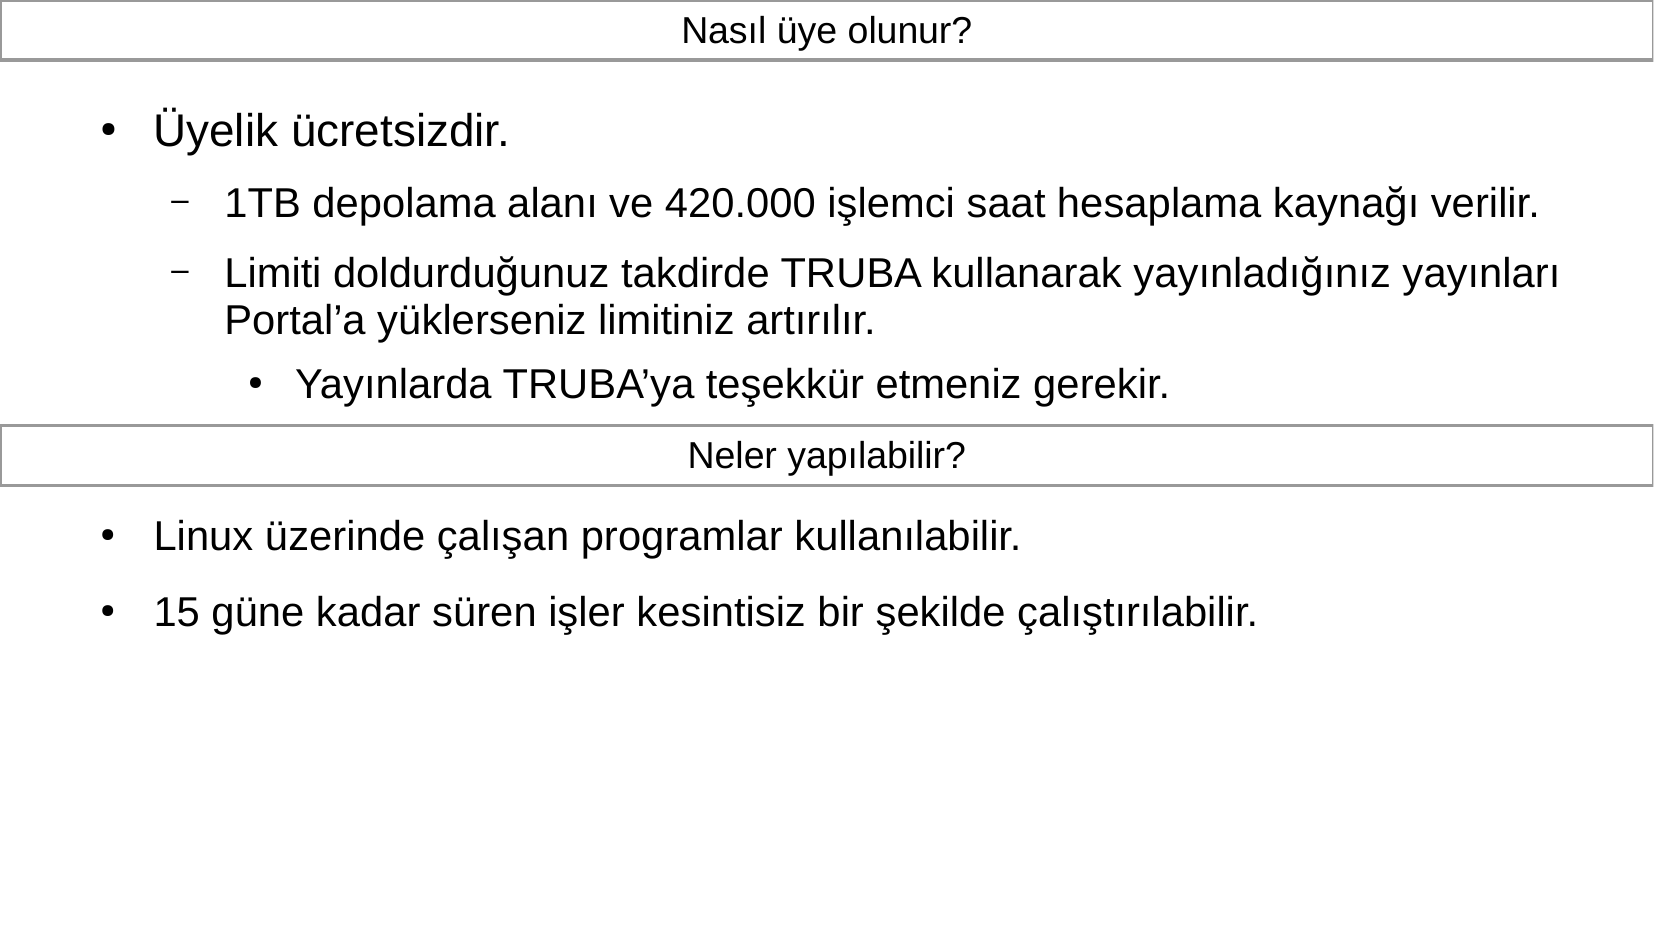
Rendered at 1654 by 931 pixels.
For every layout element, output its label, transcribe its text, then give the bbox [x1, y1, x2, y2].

text_box Nasıl üye olunur? [0, 0, 1654, 61]
list Üyelik ücretsizdir. 1TB depolama alanı ve 420.000 işlemci saat hesaplama kaynağı verilir. Limiti doldurduğunuz takdirde TRUBA kullanarak yayınladığınız yayınları Portal’a yüklerseniz limitiniz artırılır. Yayınlarda TRUBA’ya teşekkür etmeniz gerekir. Linux üzerinde çalışan programlar kullanılabilir. 15 güne kadar süren işler kesintisiz bir şekilde çalıştırılabilir. [82, 486, 1571, 758]
text_box Neler yapılabilir? [0, 425, 1654, 486]
list Üyelik ücretsizdir. 1TB depolama alanı ve 420.000 işlemci saat hesaplama kaynağı verilir. Limiti doldurduğunuz takdirde TRUBA kullanarak yayınladığınız yayınları Portal’a yüklerseniz limitiniz artırılır. Yayınlarda TRUBA’ya teşekkür etmeniz gerekir. Linux üzerinde çalışan programlar kullanılabilir. 15 güne kadar süren işler kesintisiz bir şekilde çalıştırılabilir. [82, 105, 1571, 425]
